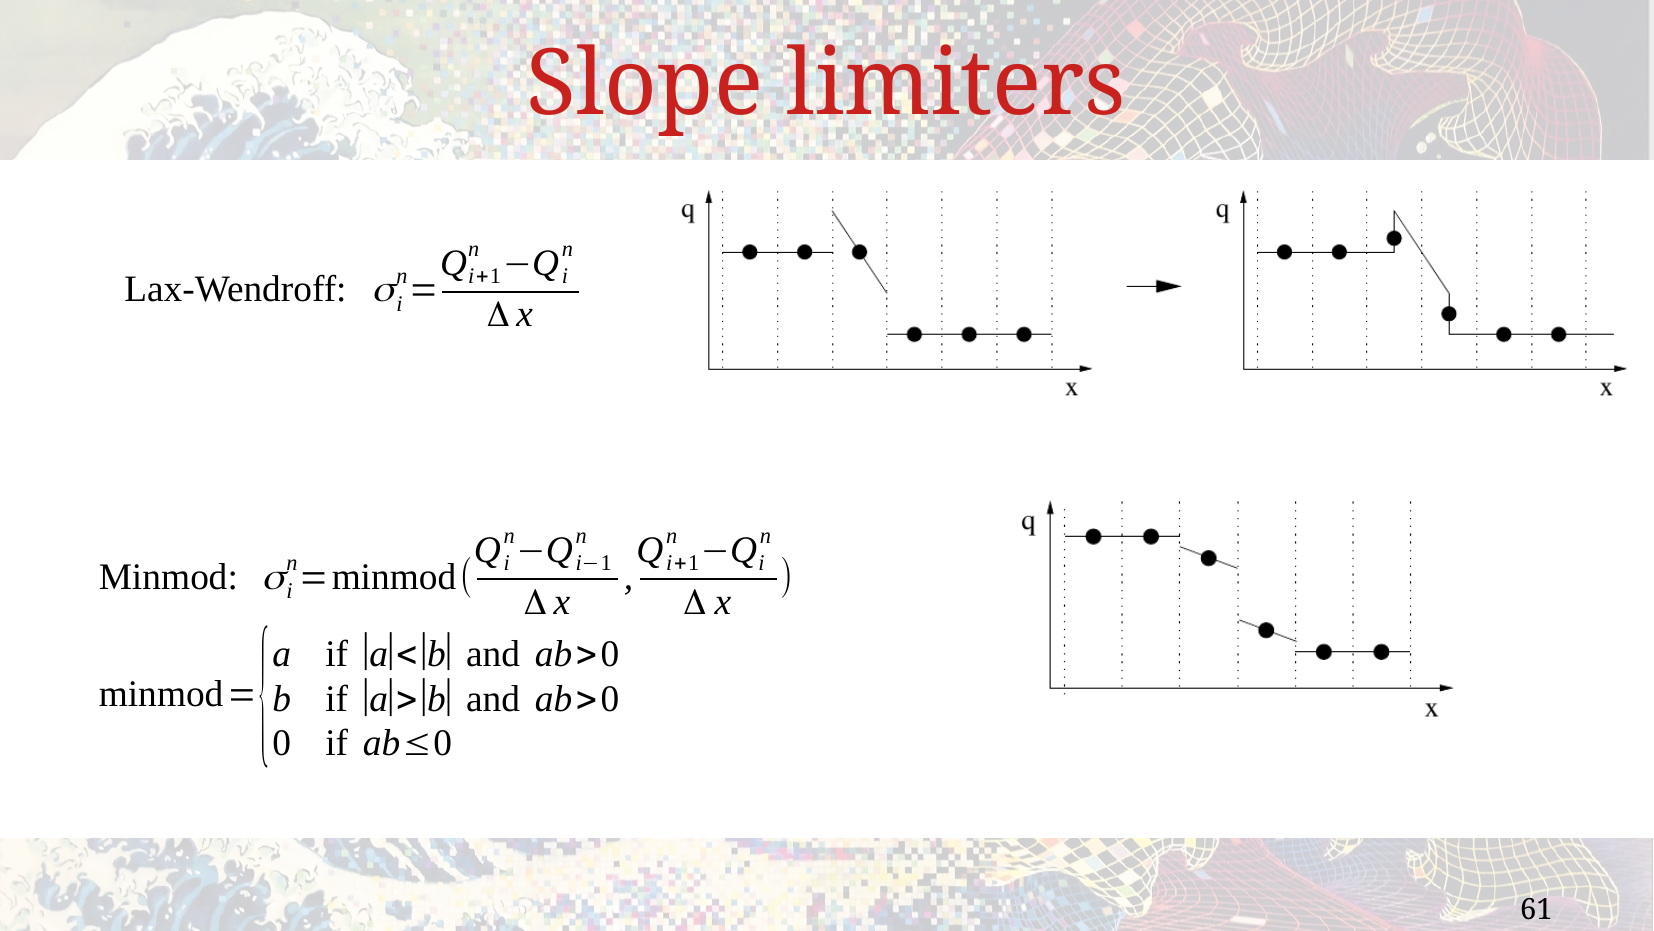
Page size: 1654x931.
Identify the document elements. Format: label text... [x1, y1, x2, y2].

picture [980, 466, 1483, 721]
title Slope limiters [0, 1, 1654, 157]
picture [649, 168, 1650, 406]
chart [92, 523, 799, 771]
chart [118, 236, 587, 336]
